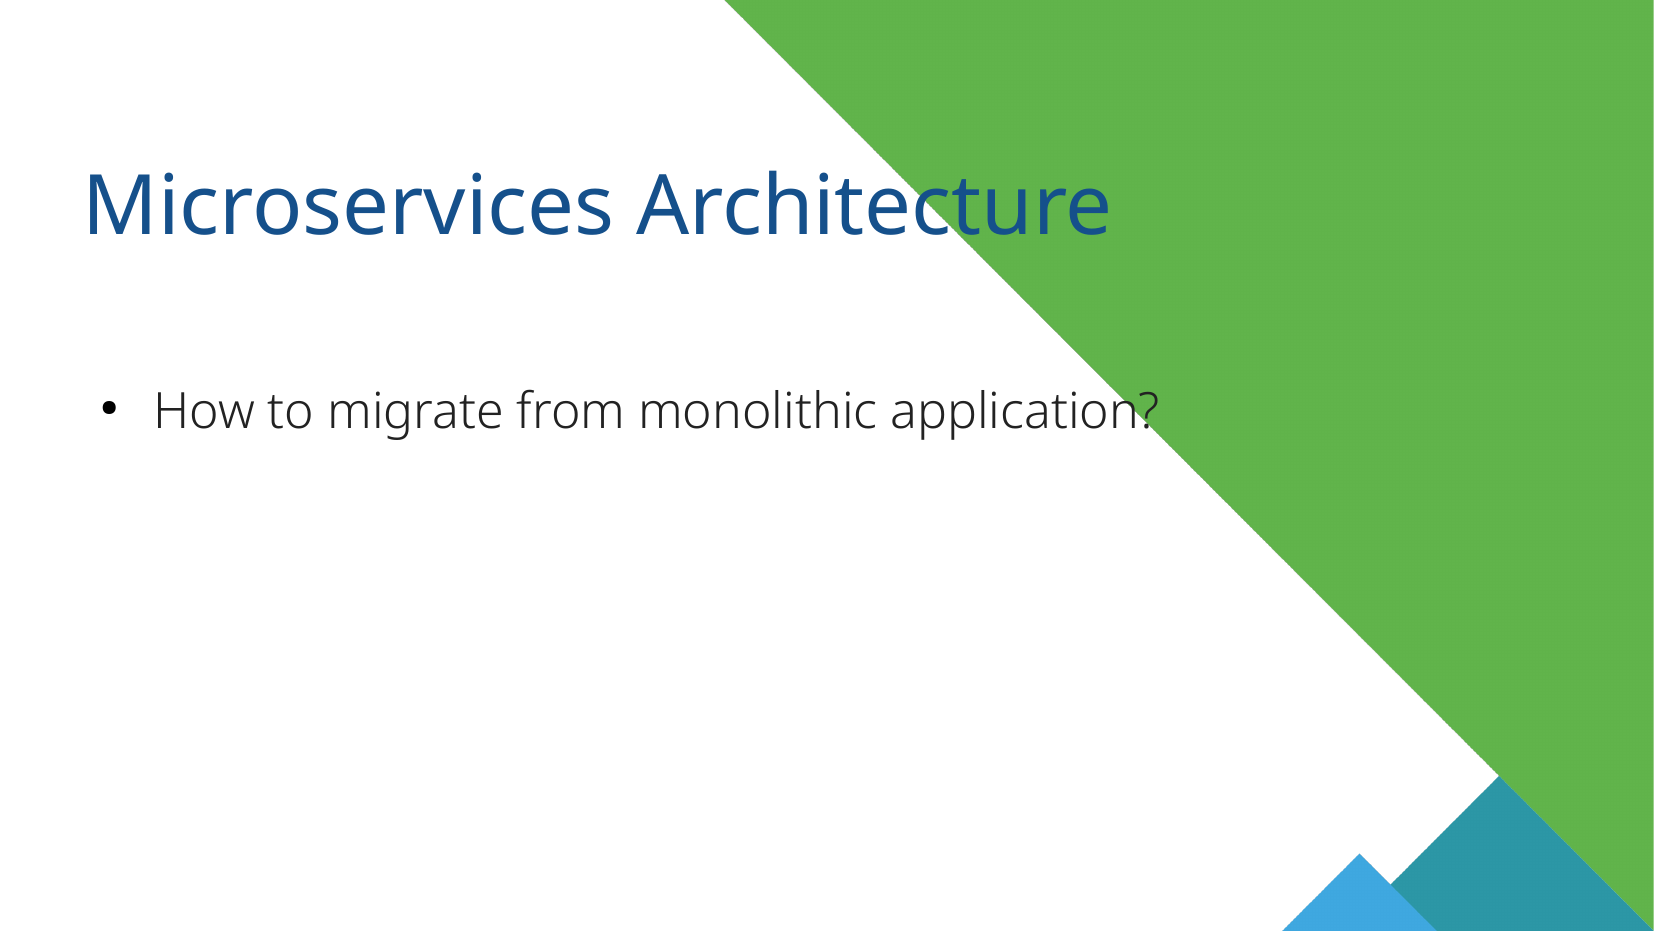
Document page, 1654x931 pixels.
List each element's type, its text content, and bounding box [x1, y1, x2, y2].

title Microservices Architecture [82, 58, 1571, 346]
picture [0, 0, 1654, 931]
list How to migrate from monolithic application? [82, 375, 1571, 846]
